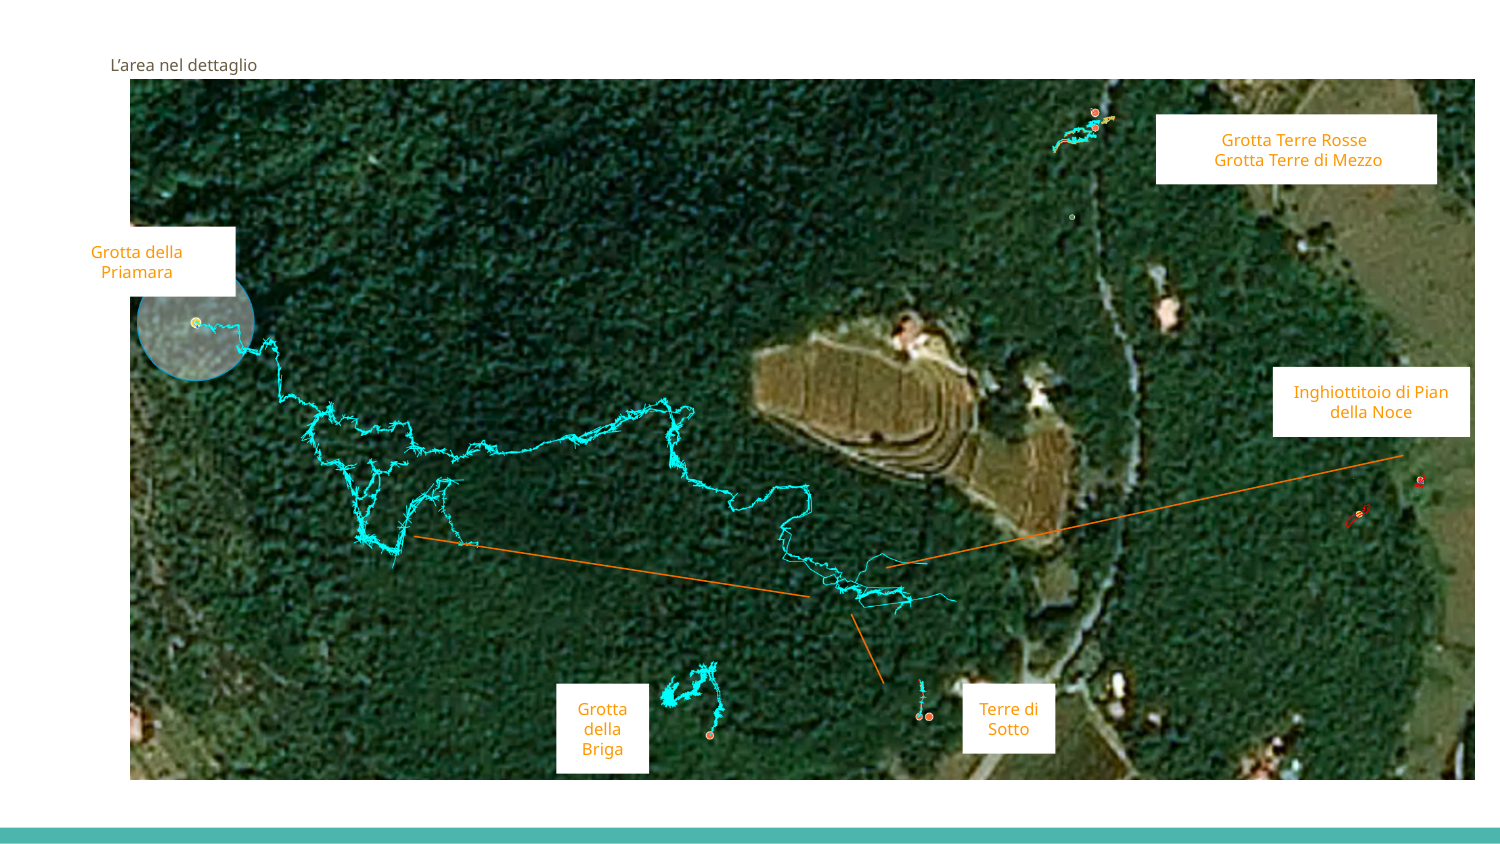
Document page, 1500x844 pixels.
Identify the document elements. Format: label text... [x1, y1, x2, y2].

text_box L’area nel dettaglio [95, 39, 665, 80]
text_box Grotta della Briga [556, 683, 650, 774]
text_box Inghiottitoio di Pian della Noce [1272, 366, 1471, 437]
picture [130, 79, 1475, 780]
text_box Grotta Terre Rosse Grotta Terre di Mezzo [1156, 114, 1438, 185]
text_box Terre di Sotto [962, 683, 1056, 754]
text_box Grotta della Priamara [38, 226, 236, 297]
